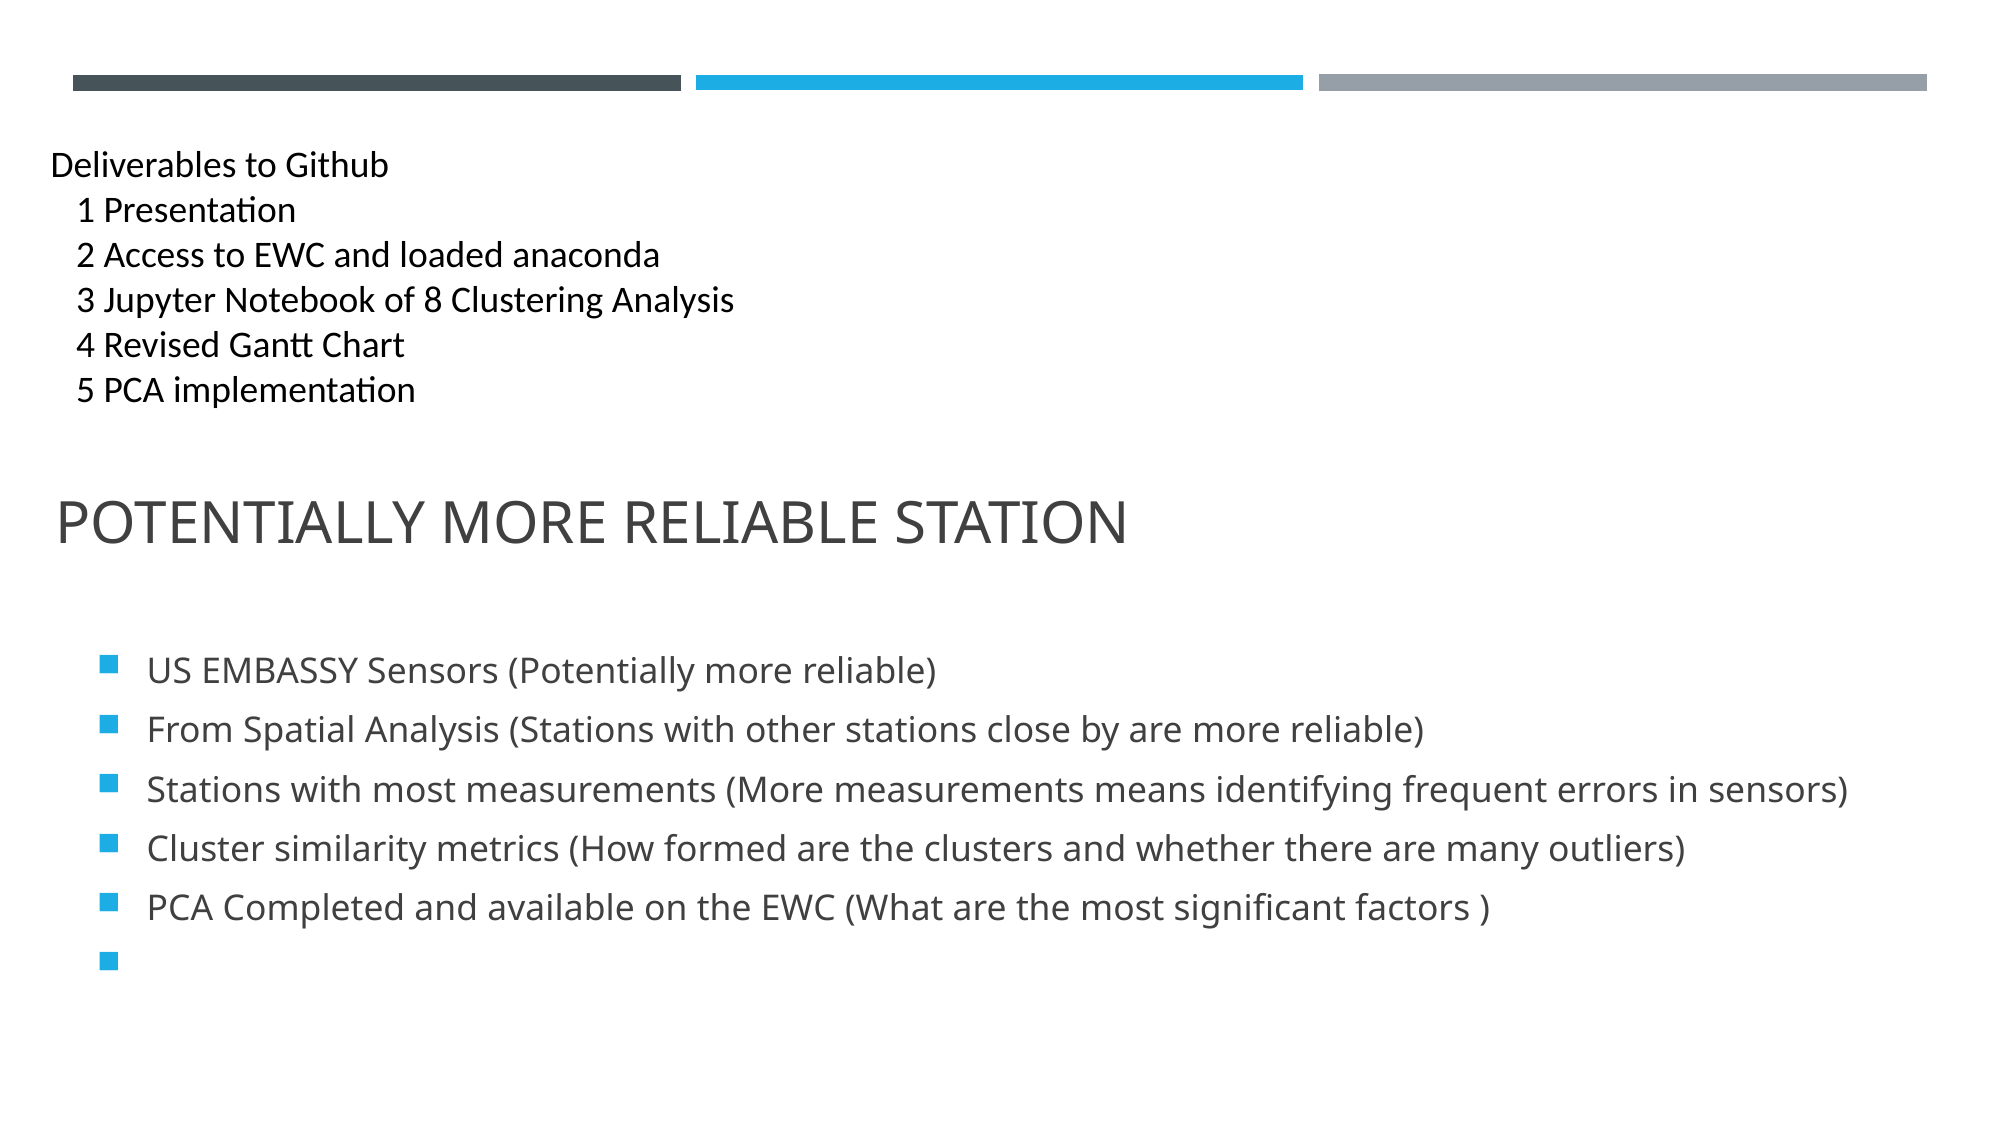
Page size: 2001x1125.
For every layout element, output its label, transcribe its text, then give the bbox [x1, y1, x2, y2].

title POTENTIALLY MORE RELIABLE STATION [40, 466, 1850, 563]
text_box Deliverables to Github 1 Presentation 2 Access to EWC and loaded anaconda 3 Jupyter Notebook of 8 Clustering Analysis 4 Revised Gantt Chart 5 PCA implementation [35, 132, 1427, 467]
list US EMBASSY Sensors (Potentially more reliable) From Spatial Analysis (Stations with other stations close by are more reliable) Stations with most measurements (More measurements means identifying frequent errors in sensors) Cluster similarity metrics (How formed are the clusters and whether there are many outliers) PCA Completed and available on the EWC (What are the most significant factors ) [81, 601, 1891, 1030]
